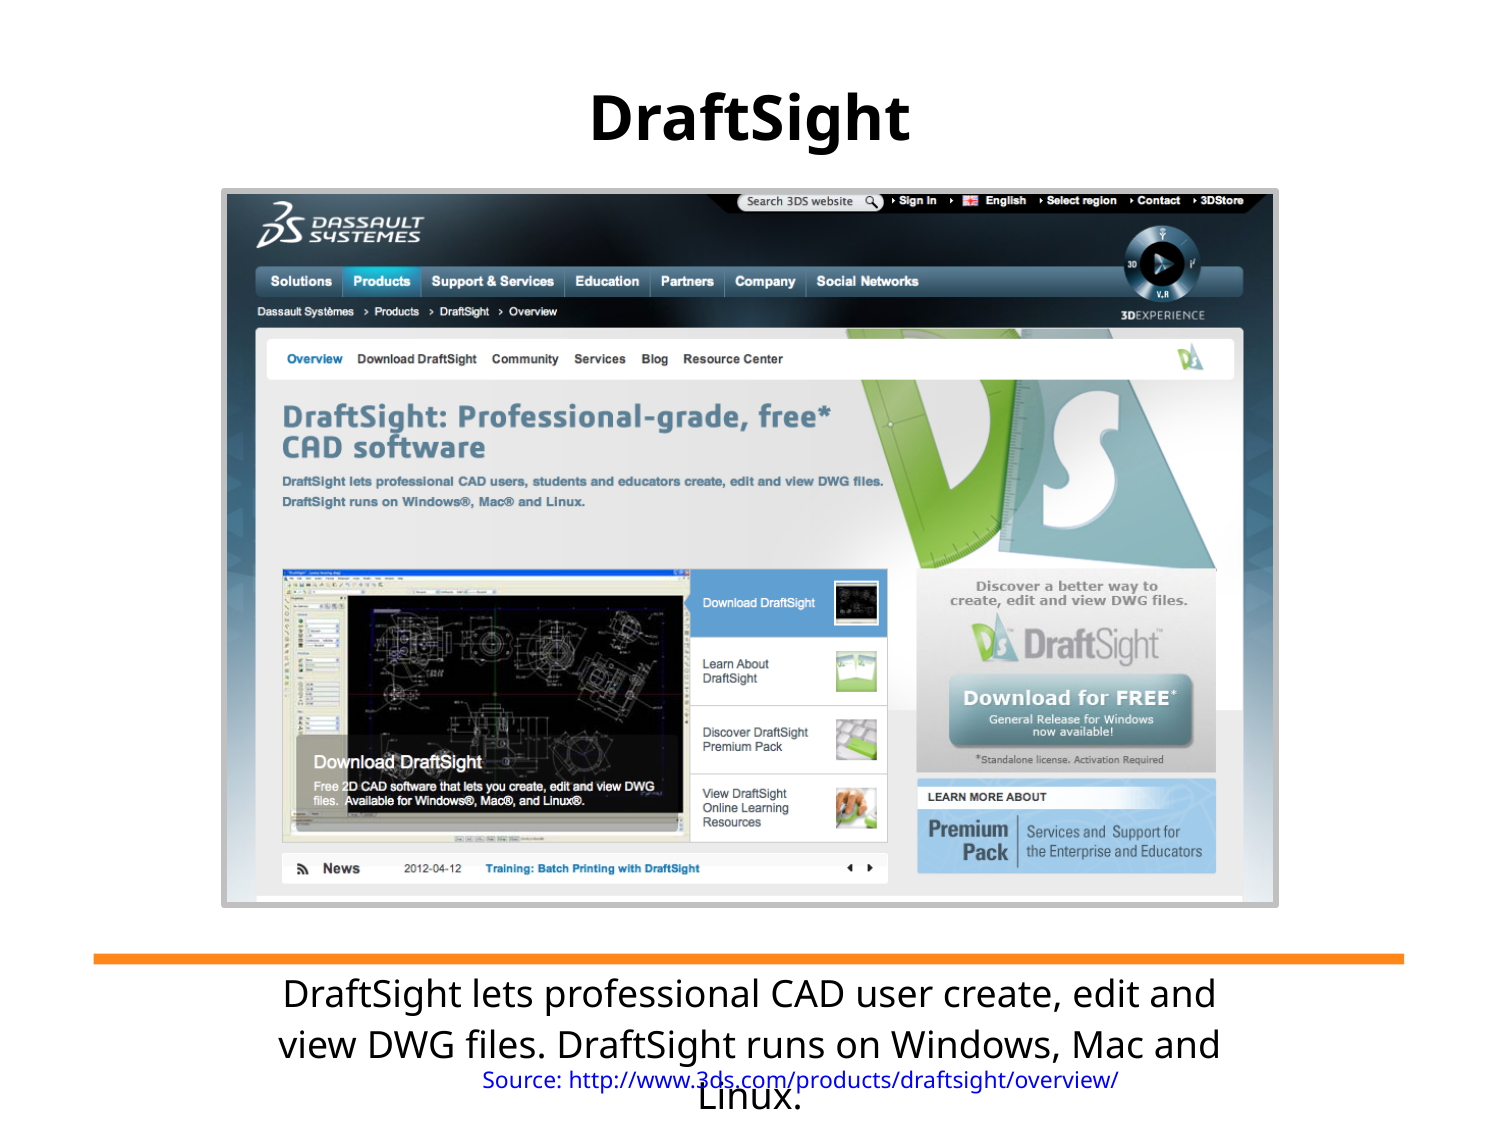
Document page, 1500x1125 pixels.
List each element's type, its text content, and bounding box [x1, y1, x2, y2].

picture [0, 0, 1500, 1125]
text_box DraftSight lets professional CAD user create, edit and view DWG files. DraftSight runs on Windows, Mac and Linux. [231, 960, 1269, 1064]
title DraftSight [75, 44, 1426, 188]
text_box Source: http://www.3ds.com/products/draftsight/overview/ [467, 1056, 1033, 1098]
